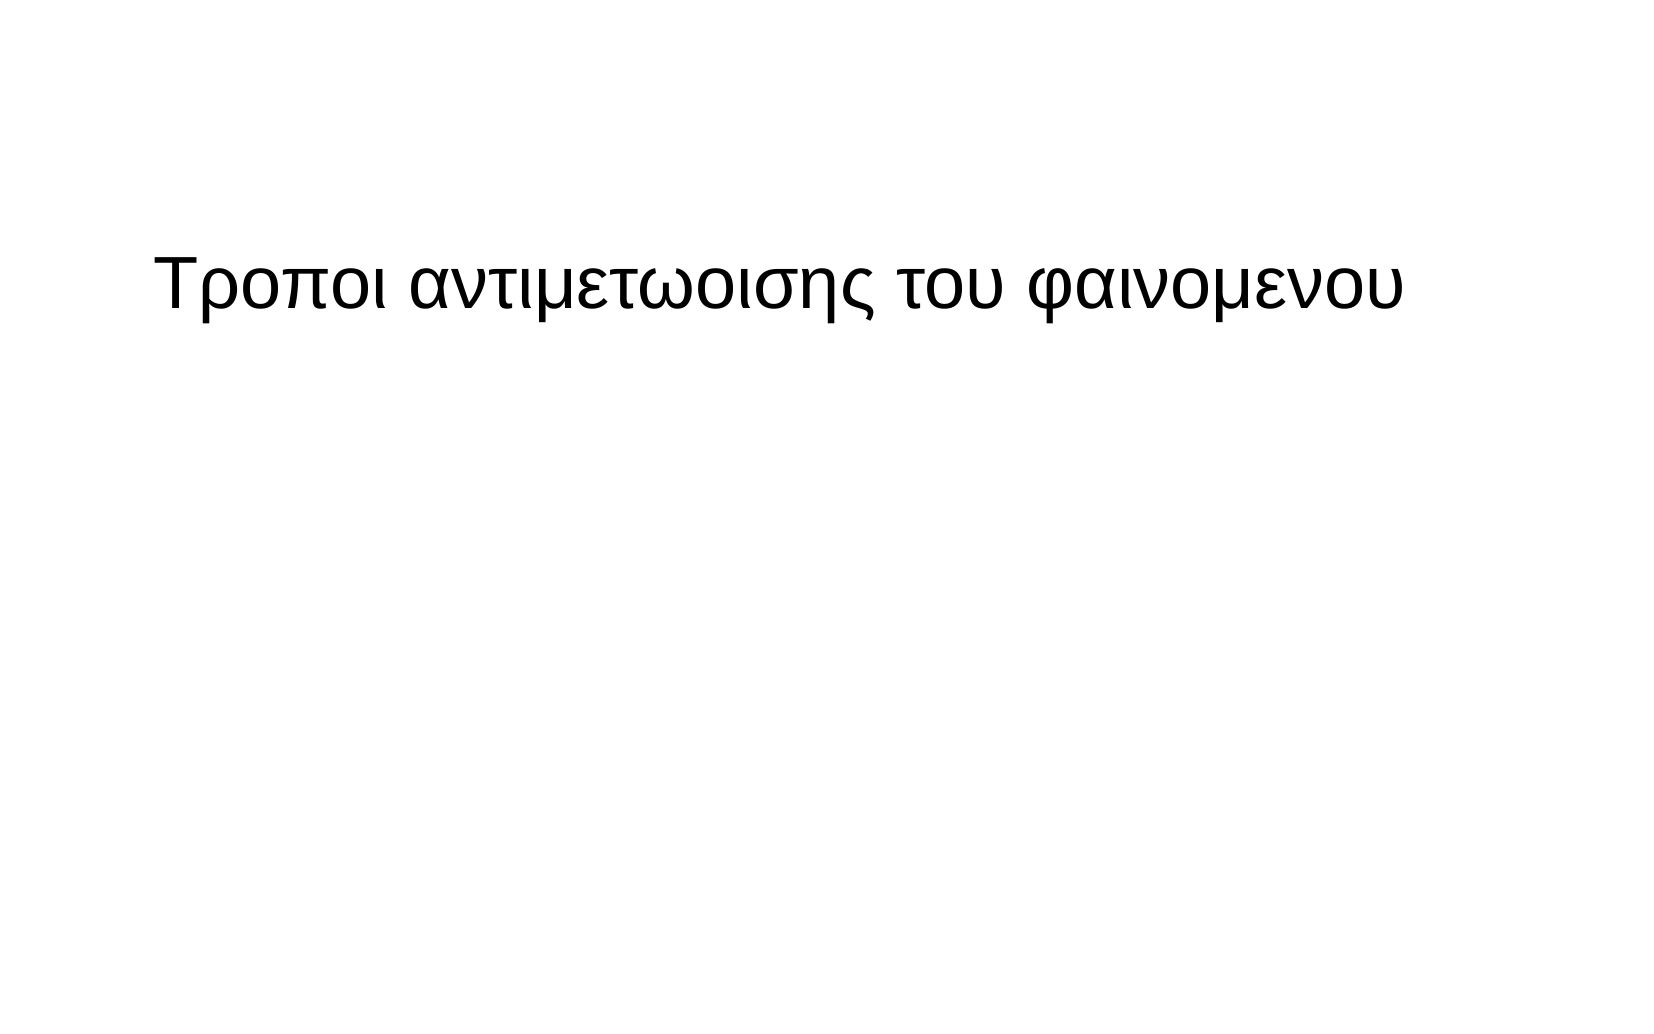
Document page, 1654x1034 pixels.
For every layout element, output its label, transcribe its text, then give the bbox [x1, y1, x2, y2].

list Τροποι αντιμετωοισης του φαινομενου [82, 241, 1571, 842]
